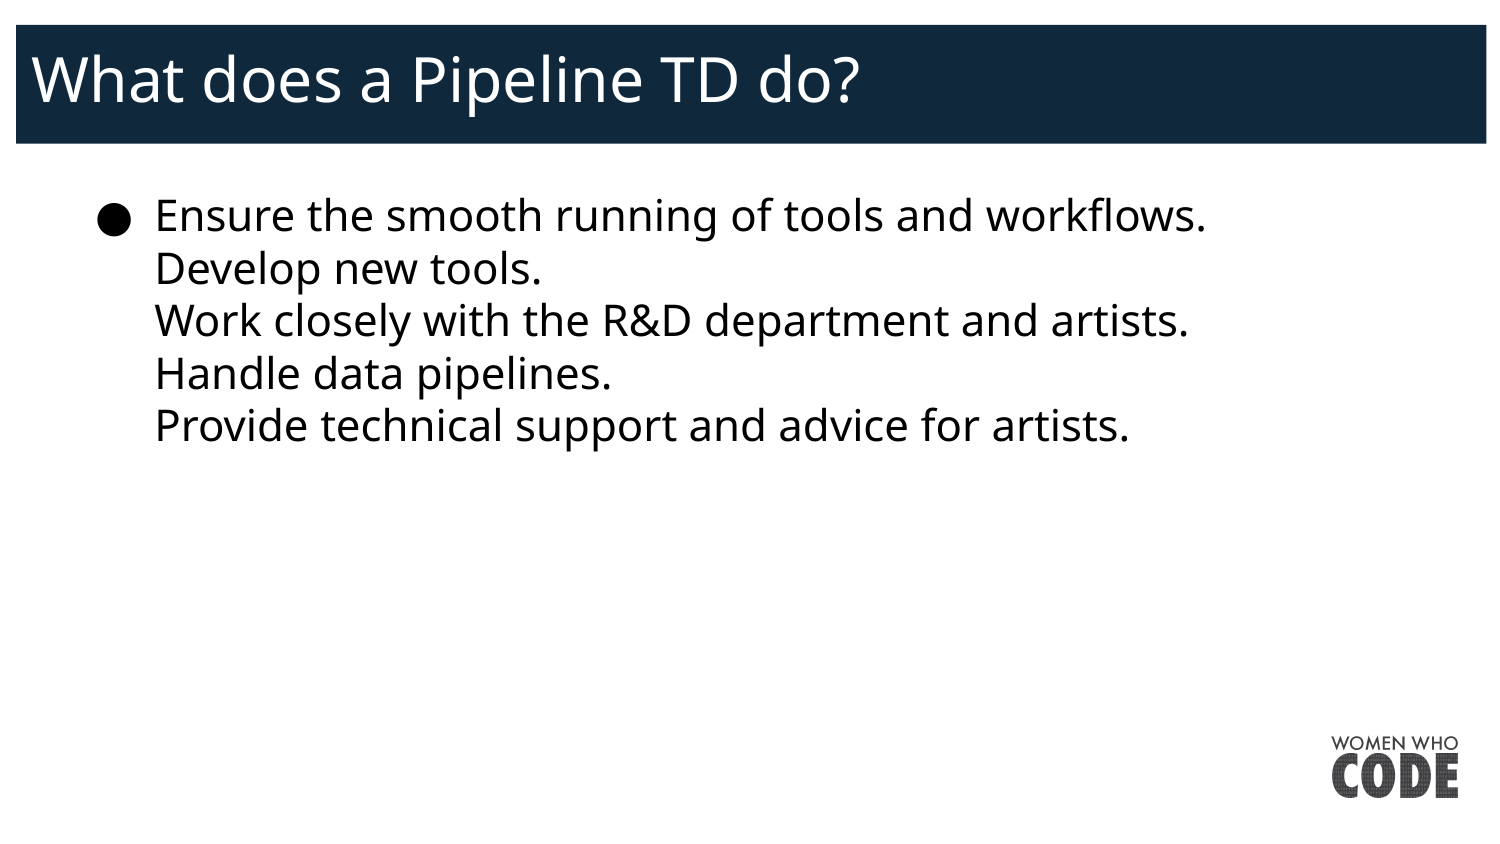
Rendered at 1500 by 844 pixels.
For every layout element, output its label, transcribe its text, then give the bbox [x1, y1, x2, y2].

picture [1331, 735, 1458, 798]
text_box What does a Pipeline TD do? [16, 24, 1487, 144]
title Ensure the smooth running of tools and workflows. Develop new tools. Work closely with the R&D department and artists. Handle data pipelines. Provide technical support and advice for artists. [64, 172, 1400, 775]
